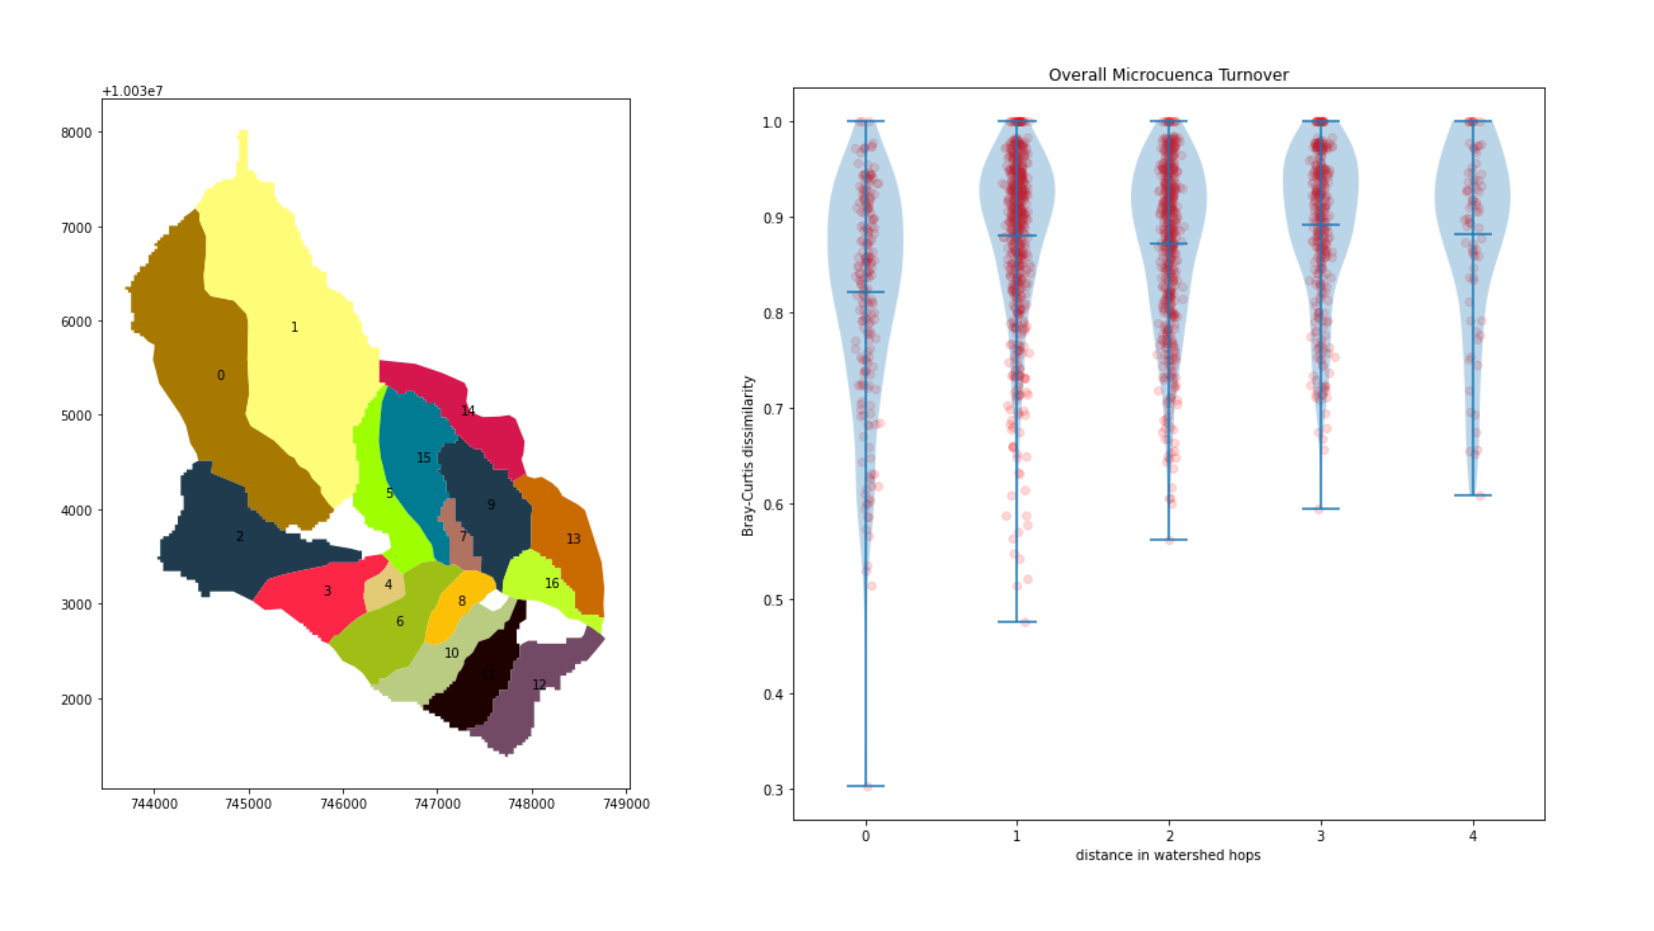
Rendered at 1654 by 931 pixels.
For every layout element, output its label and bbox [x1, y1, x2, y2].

picture [51, 77, 659, 819]
picture [734, 58, 1554, 872]
